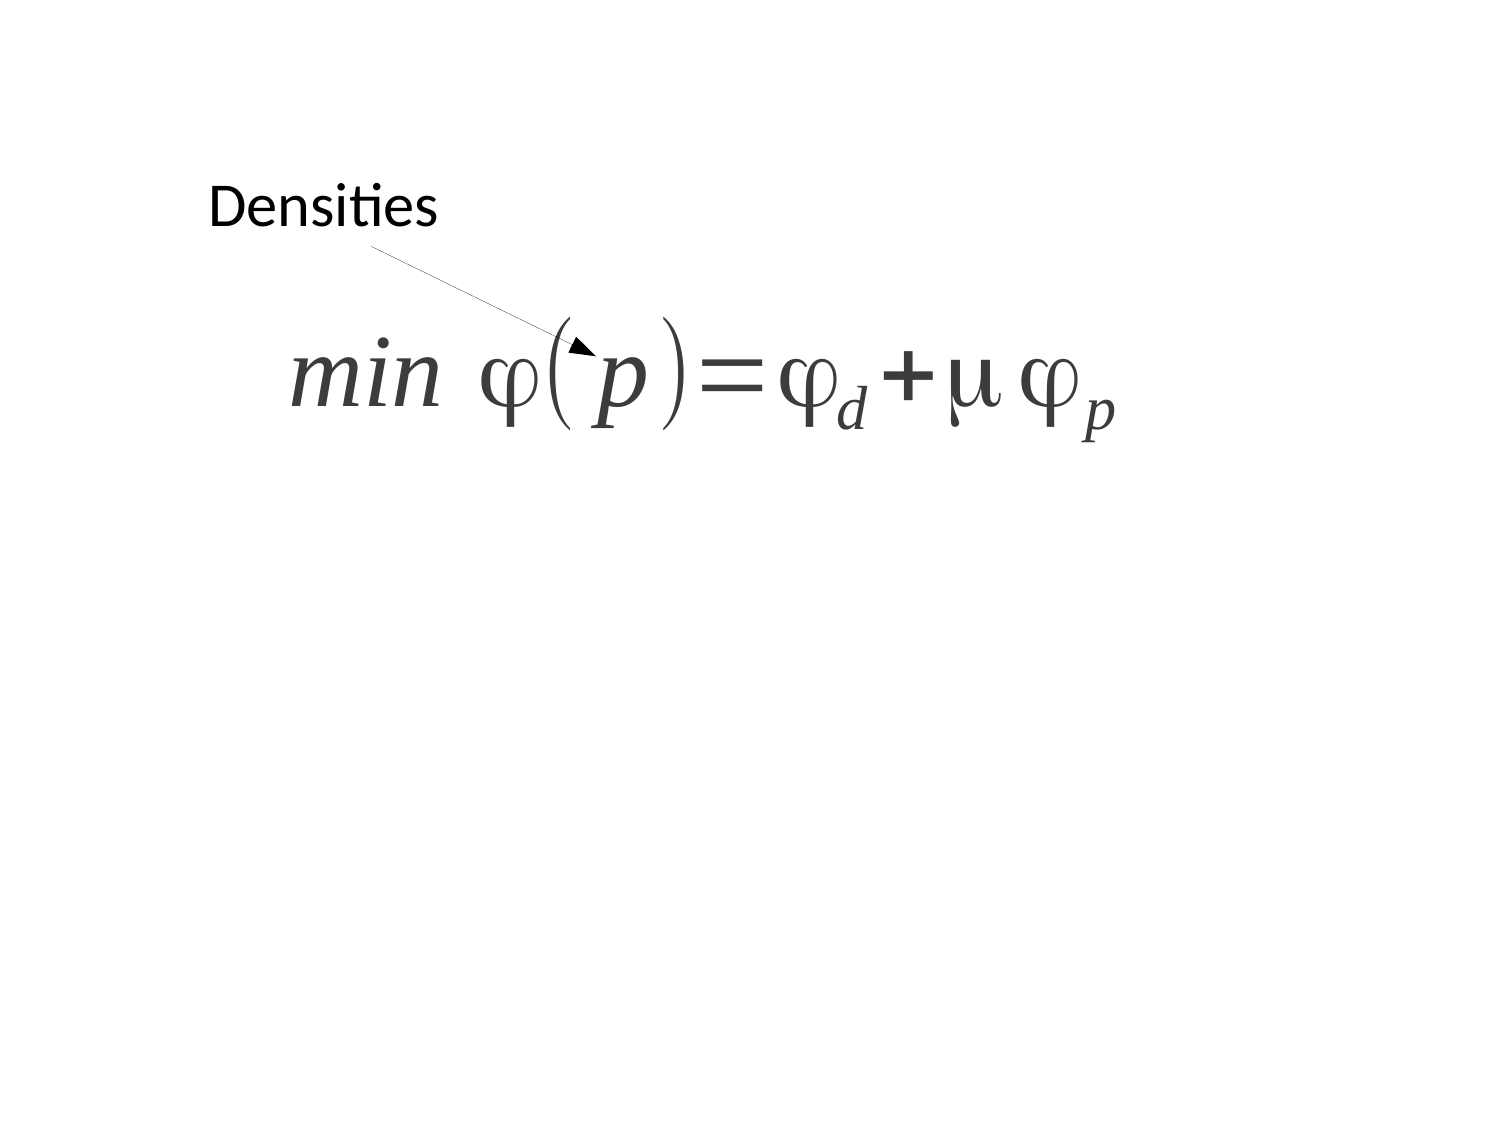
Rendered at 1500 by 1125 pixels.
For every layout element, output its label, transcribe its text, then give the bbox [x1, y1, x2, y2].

chart [279, 311, 1124, 445]
text_box Densities [193, 156, 513, 247]
